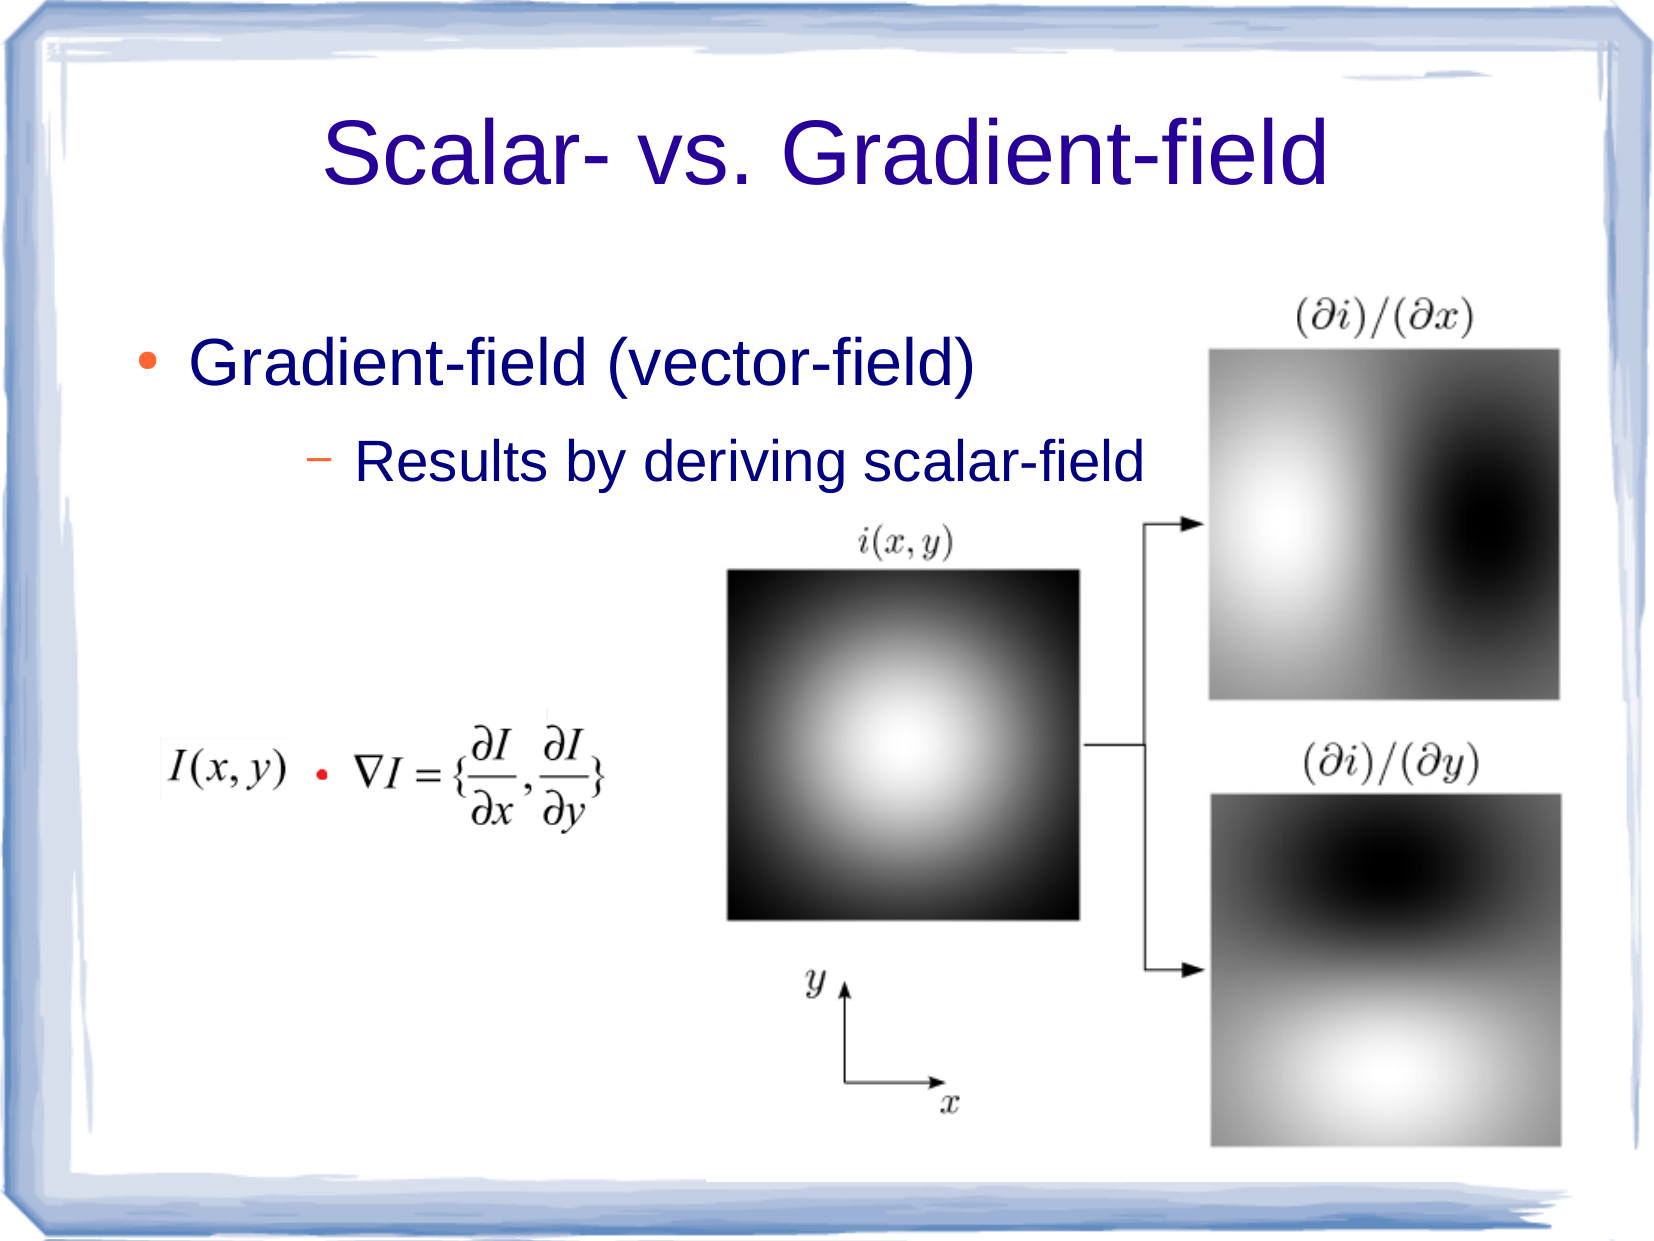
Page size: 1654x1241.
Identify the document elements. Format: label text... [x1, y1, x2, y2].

list Gradient-field (vector-field) Results by deriving scalar-field [118, 324, 1571, 1004]
picture [0, 0, 1654, 1241]
title Scalar- vs. Gradient-field [82, 49, 1571, 257]
